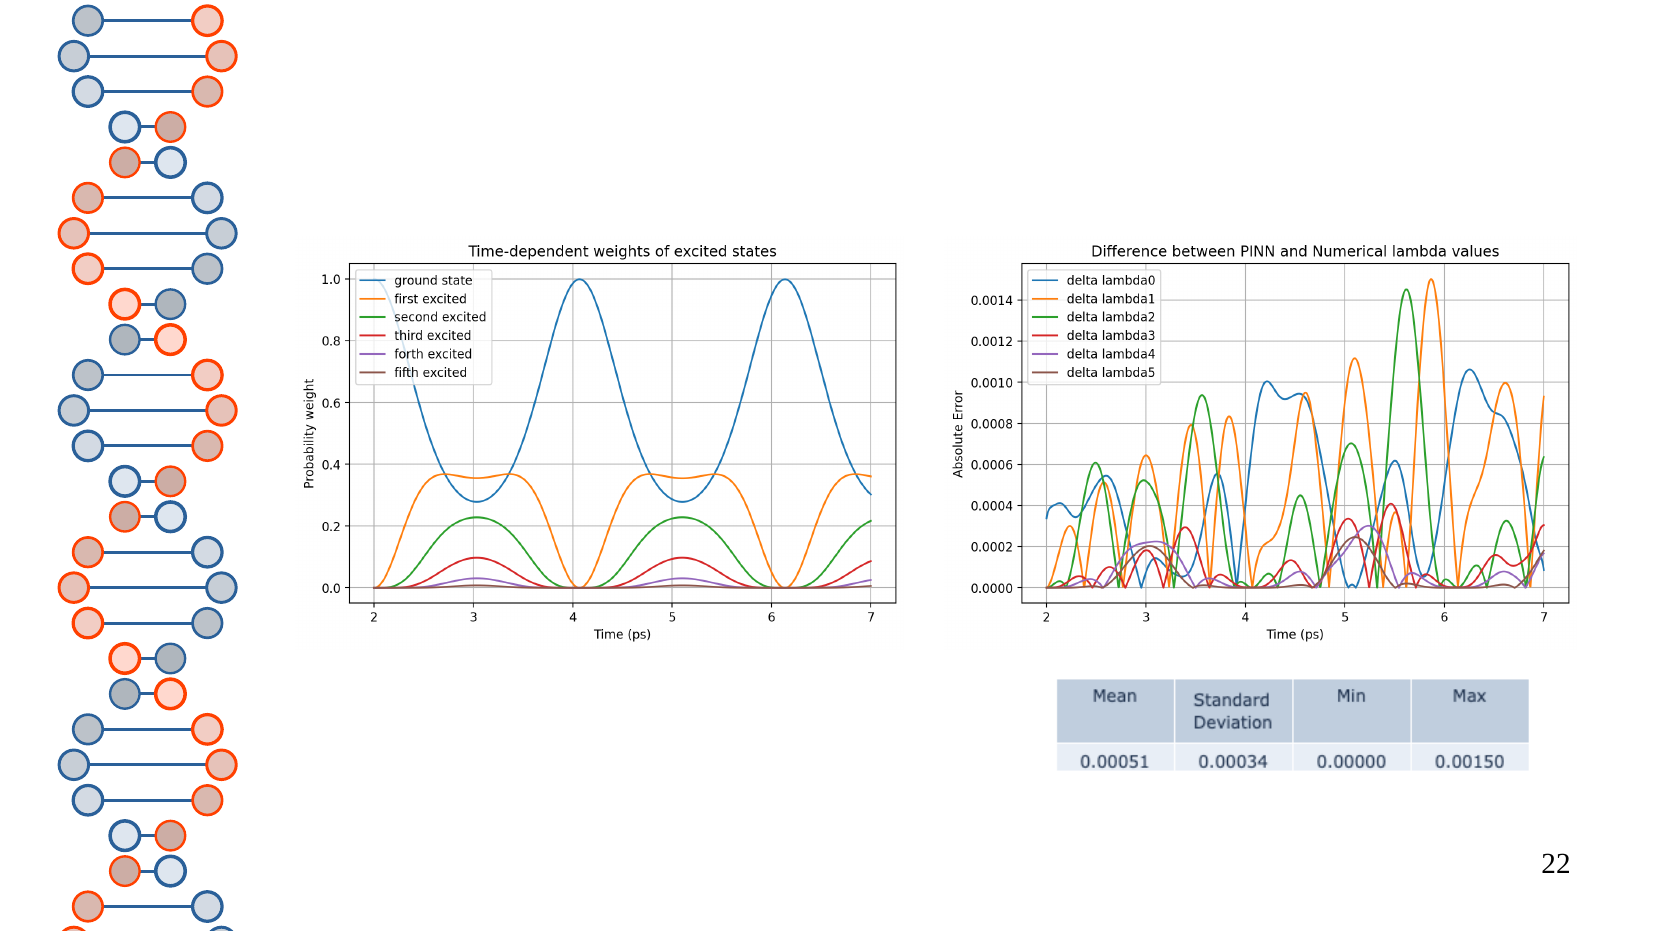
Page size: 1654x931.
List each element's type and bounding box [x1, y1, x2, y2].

picture [295, 236, 904, 650]
picture [1035, 660, 1554, 796]
picture [944, 236, 1577, 650]
